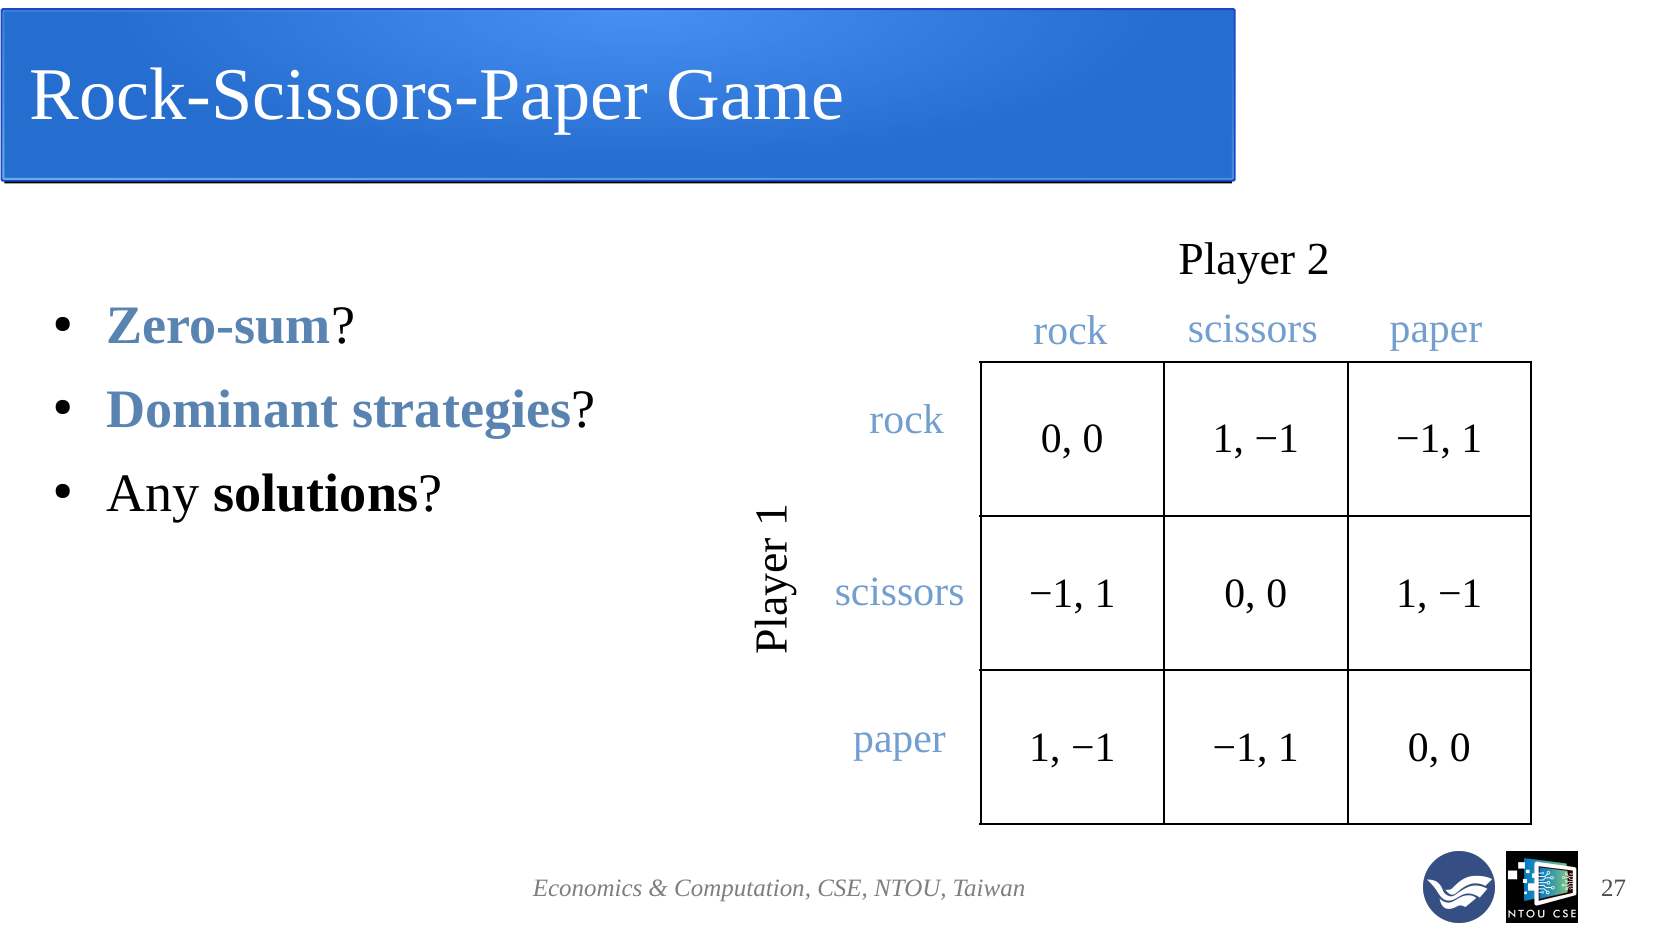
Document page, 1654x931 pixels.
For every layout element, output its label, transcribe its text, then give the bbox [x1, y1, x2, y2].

table_header 0, 0 [982, 363, 1163, 515]
text_box scissors [815, 560, 984, 632]
table_cell 1, −1 [1349, 517, 1530, 669]
table_cell 0, 0 [1165, 517, 1347, 669]
text_box paper [1347, 297, 1525, 363]
picture [1423, 851, 1495, 923]
text_box rock [981, 299, 1160, 366]
table_cell −1, 1 [982, 517, 1163, 669]
list Zero-sum? Dominant strategies? Any solutions? [35, 295, 701, 835]
text_box rock [817, 389, 996, 455]
title Rock-Scissors-Paper Game [29, 17, 1138, 172]
text_box Player 1 [738, 475, 825, 683]
picture [1506, 851, 1578, 923]
text_box scissors [1164, 297, 1342, 363]
table_cell 1, −1 [982, 671, 1163, 823]
table_header 1, −1 [1165, 363, 1347, 515]
table_header −1, 1 [1349, 363, 1530, 515]
text_box paper [815, 708, 984, 780]
text_box Player 2 [1141, 226, 1367, 292]
table_cell 0, 0 [1349, 671, 1530, 823]
table_cell −1, 1 [1165, 671, 1347, 823]
